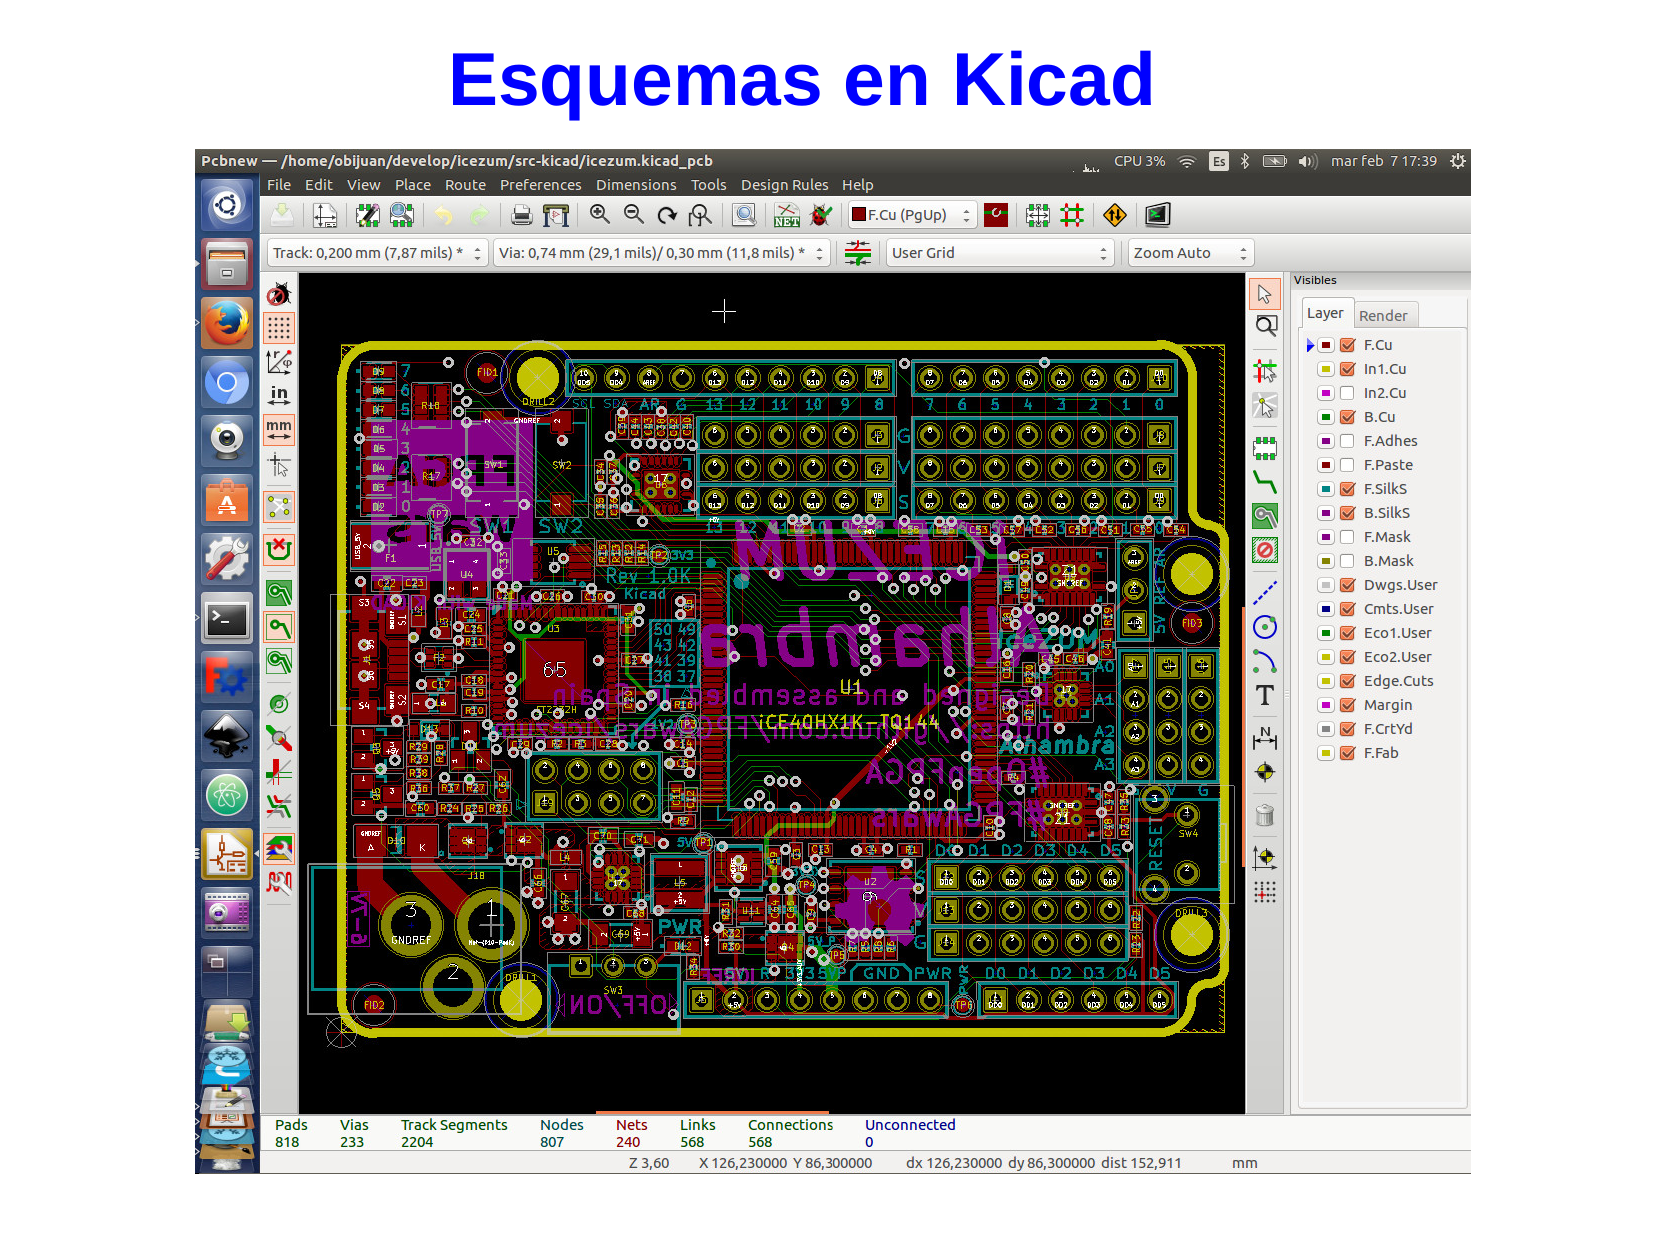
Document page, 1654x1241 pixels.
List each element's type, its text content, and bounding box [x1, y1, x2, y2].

picture [195, 149, 1471, 1174]
text_box Esquemas en Kicad [75, 30, 1531, 167]
